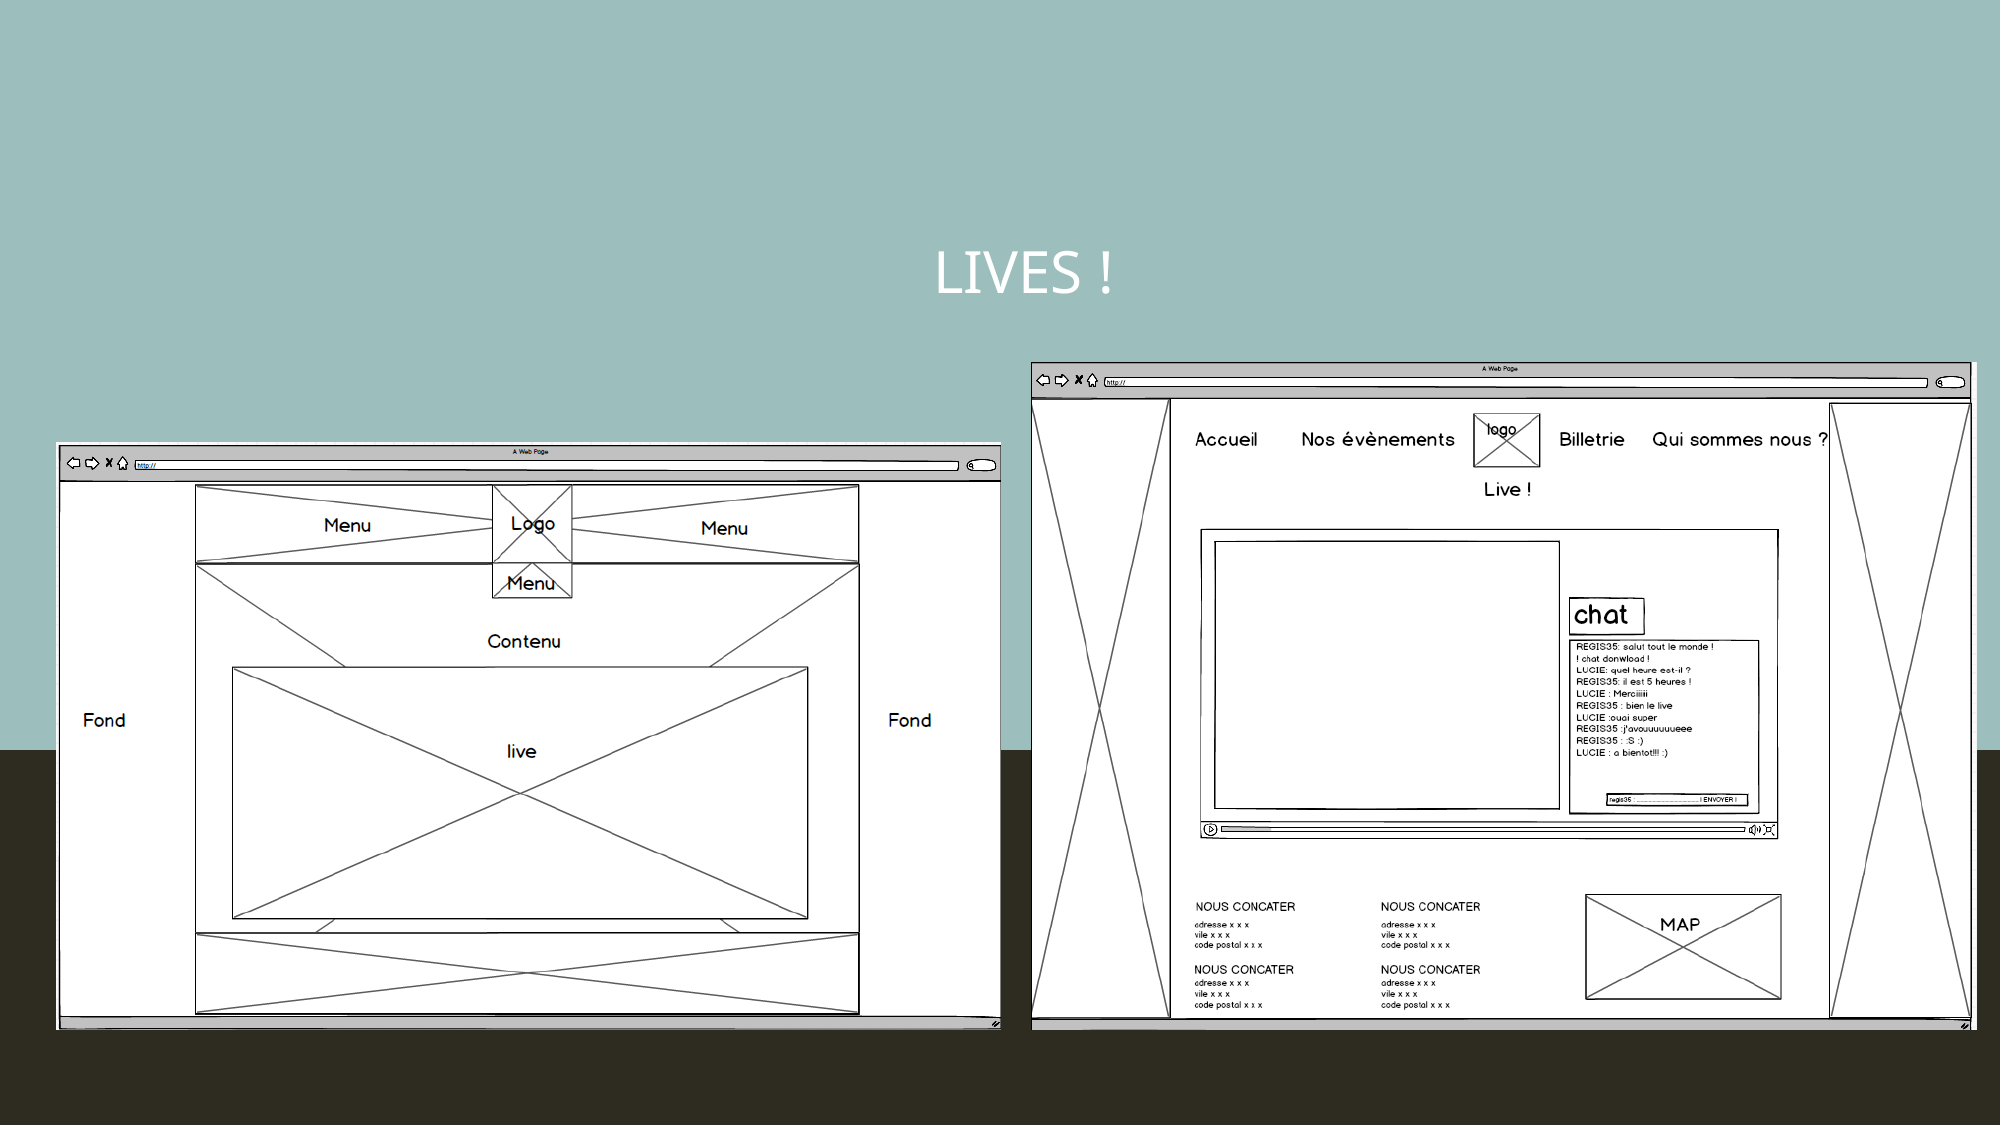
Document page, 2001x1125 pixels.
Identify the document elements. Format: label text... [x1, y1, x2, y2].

picture [1031, 362, 1977, 1030]
text_box LIVES ! [728, 227, 1335, 313]
picture [56, 442, 1001, 1030]
